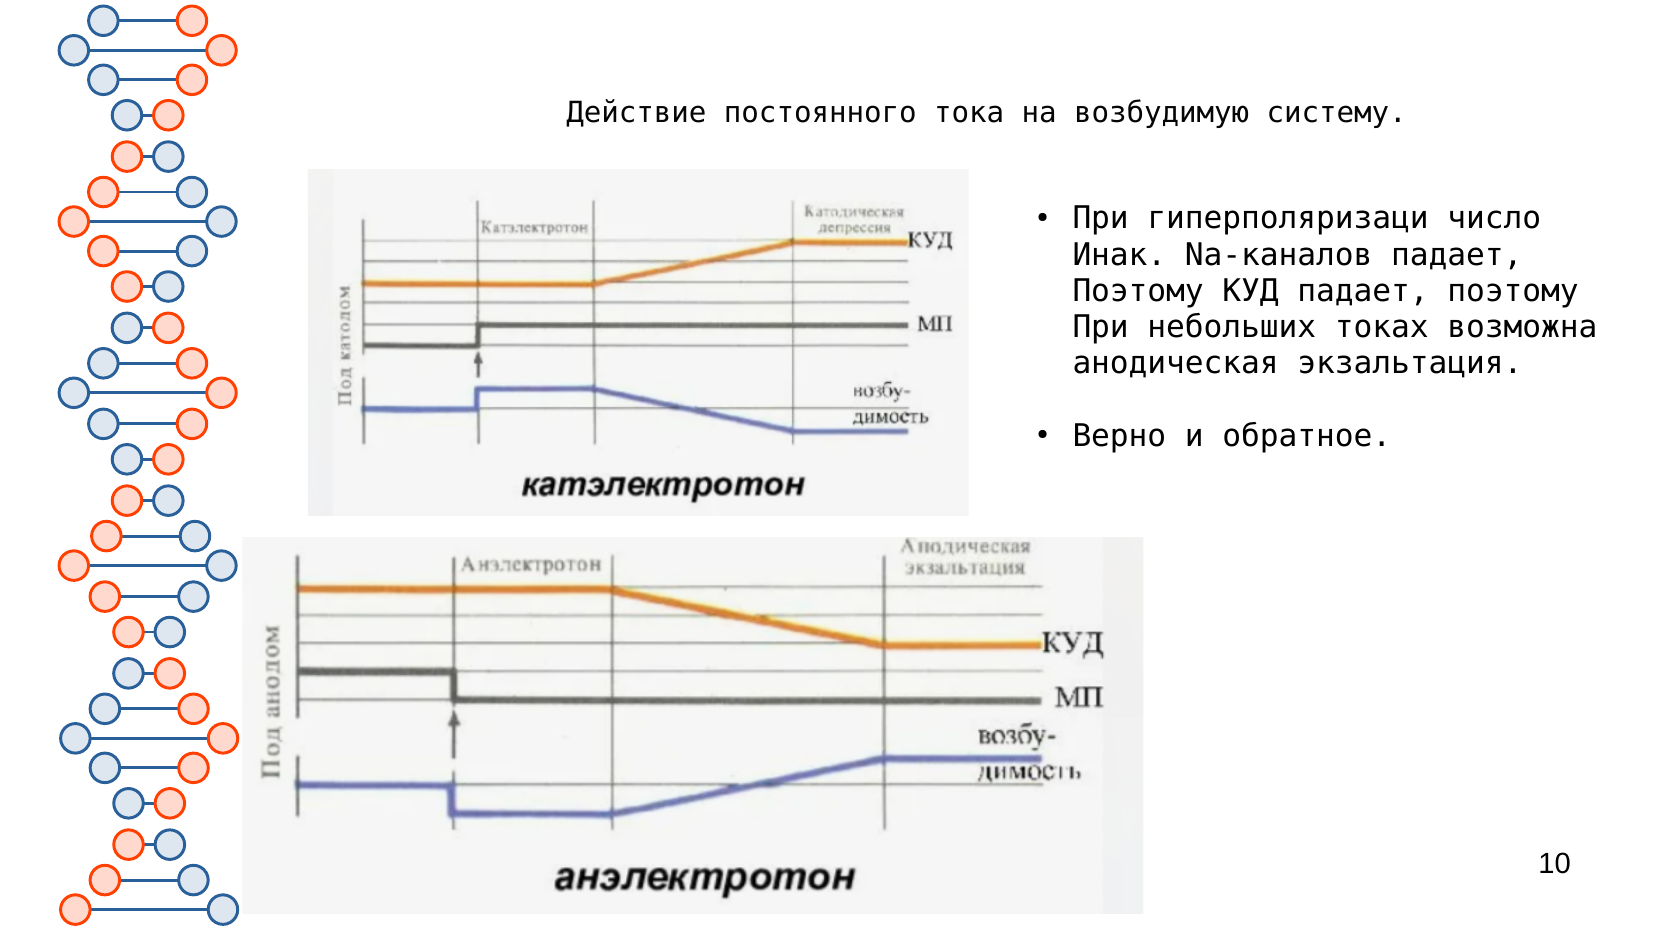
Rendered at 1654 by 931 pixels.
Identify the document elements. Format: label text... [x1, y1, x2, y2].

title Действие постоянного тока на возбудимую систему. [265, 35, 1595, 189]
text_box При гиперполяризаци число Инак. Na-каналов падает, Поэтому КУД падает, поэтому При небольших токах возможна анодическая экзальтация. Верно и обратное. [1022, 192, 1644, 512]
picture [242, 537, 1144, 914]
picture [307, 169, 969, 516]
